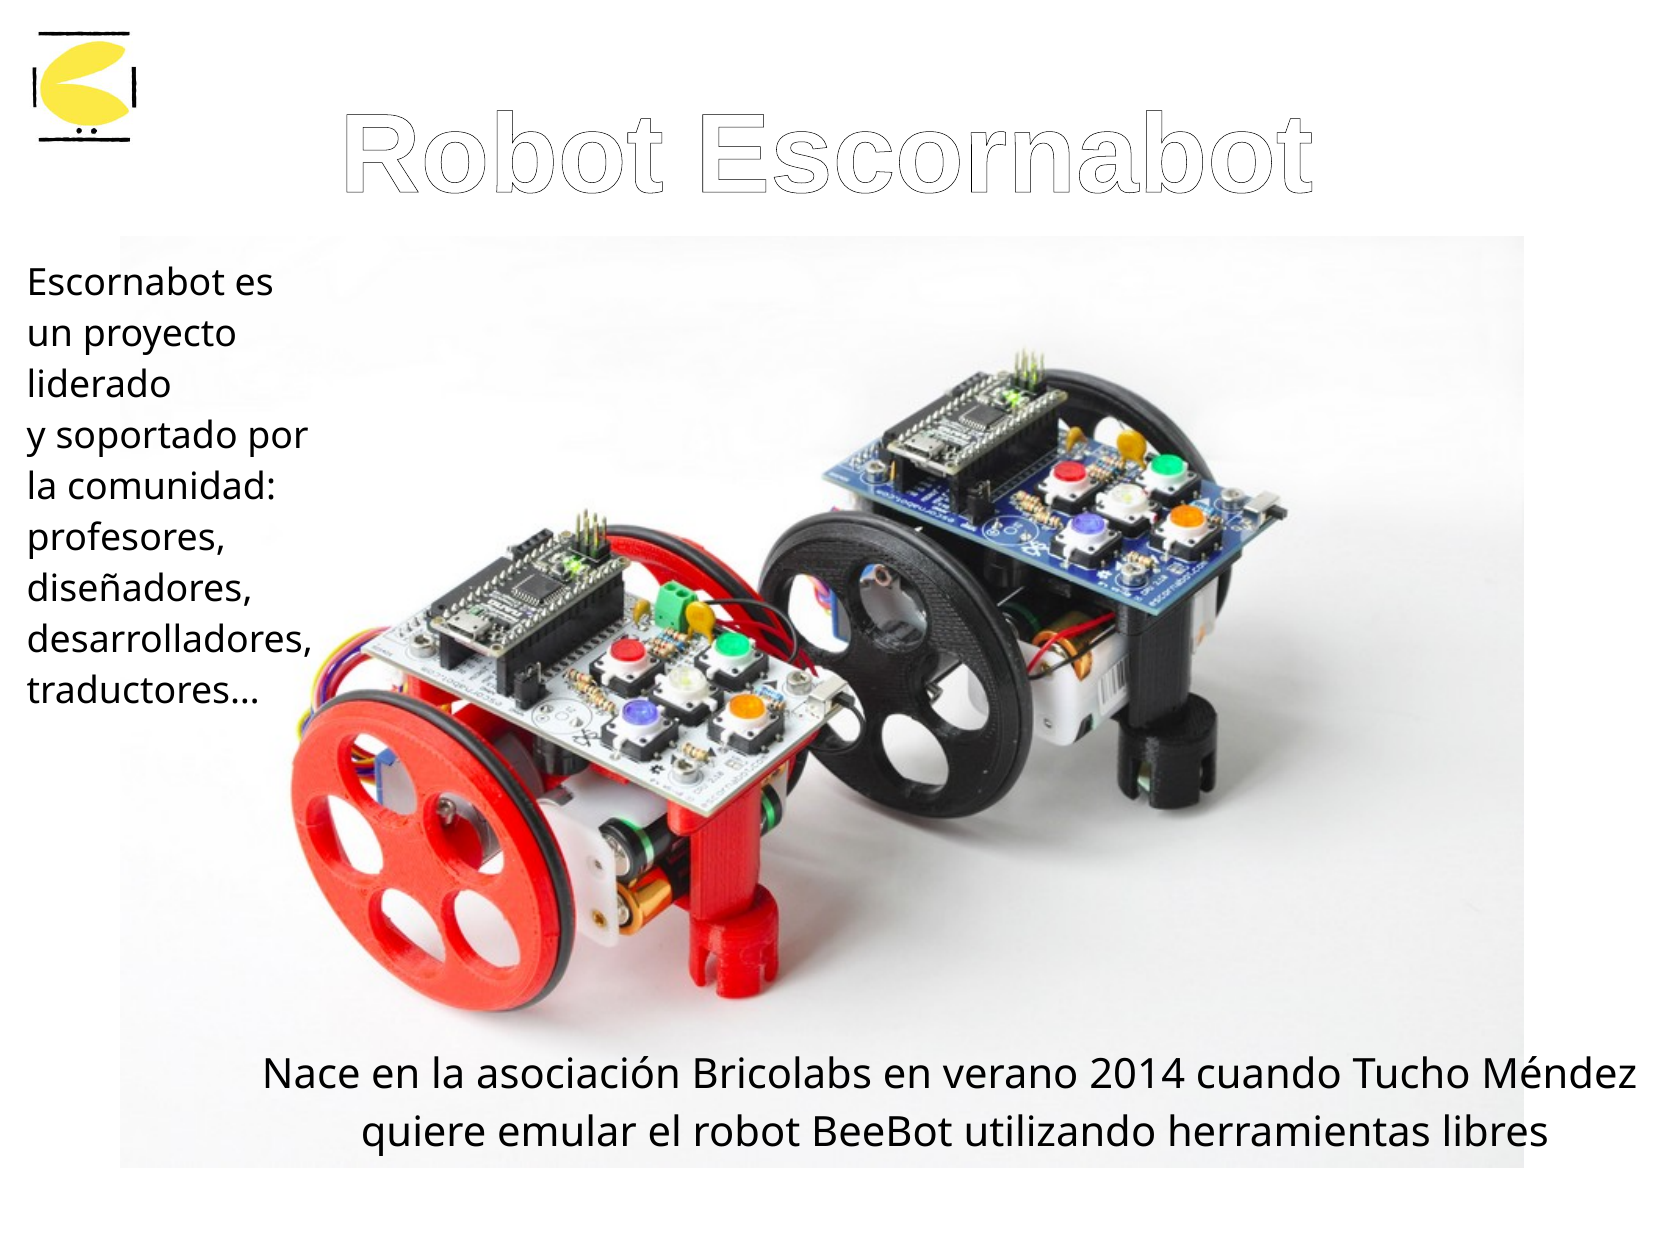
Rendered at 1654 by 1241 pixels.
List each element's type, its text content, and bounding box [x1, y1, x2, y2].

picture [1511, 1126, 1523, 1133]
text_box Nace en la asociación Bricolabs en verano 2014 cuando Tucho Méndez quiere emular el robot BeeBot utilizando herramientas libres [247, 1036, 1477, 1146]
picture [120, 236, 1524, 1168]
text_box Escornabot es un proyecto liderado y soportado por la comunidad: profesores, diseñadores, desarrolladores, traductores… [11, 248, 331, 600]
picture [1511, 1136, 1524, 1143]
picture [19, 20, 148, 150]
title Robot Escornabot [82, 49, 1571, 257]
